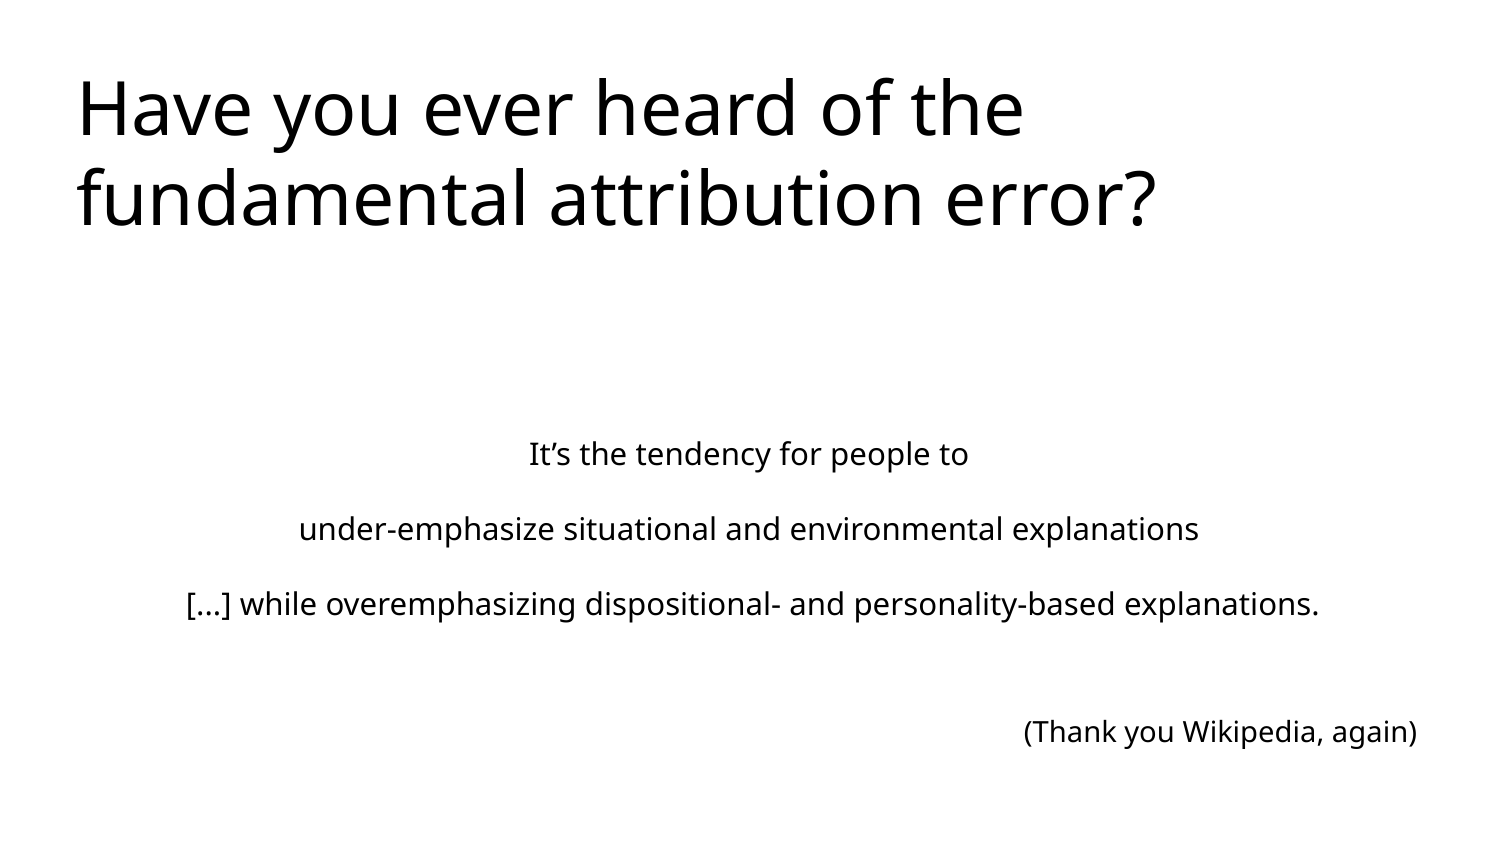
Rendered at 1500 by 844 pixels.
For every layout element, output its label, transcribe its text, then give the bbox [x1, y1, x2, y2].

text_box (Thank you Wikipedia, again) [940, 698, 1433, 764]
text_box It’s the tendency for people to under-emphasize situational and environmental explanations [...] while overemphasizing dispositional- and personality-based explanations. [75, 254, 1433, 764]
title Have you ever heard of the fundamental attribution error? [76, 60, 1474, 255]
